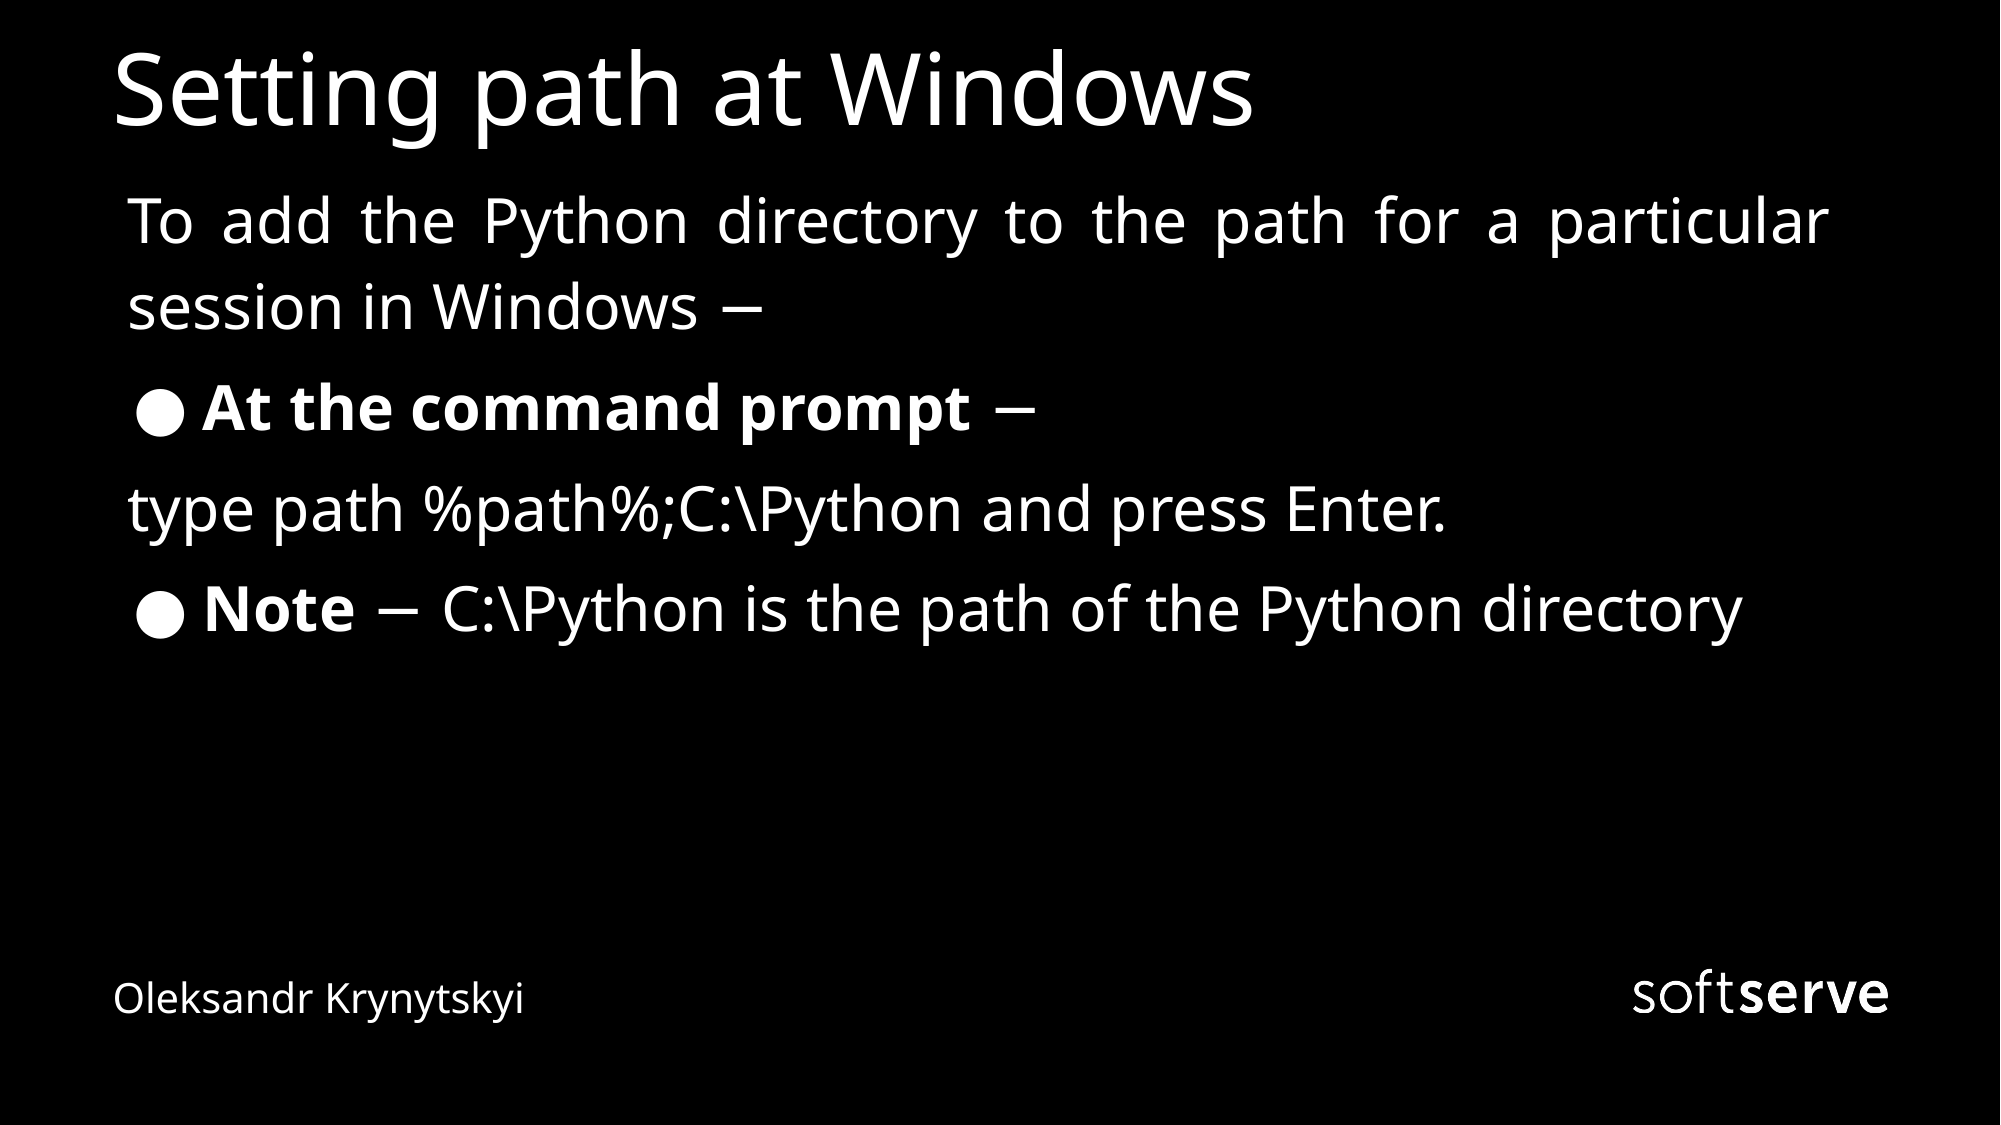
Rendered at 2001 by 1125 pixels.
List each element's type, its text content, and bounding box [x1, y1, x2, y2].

picture [1633, 968, 1888, 1013]
list Oleksandr Krynytskyi [112, 970, 682, 1019]
text_box To add the Python directory to the path for a particular session in Windows − At the command prompt − type path %path%;C:\Python and press Enter. Note − C:\Python is the path of the Python directory [112, 154, 1888, 900]
title Setting path at Windows [112, 33, 1888, 154]
